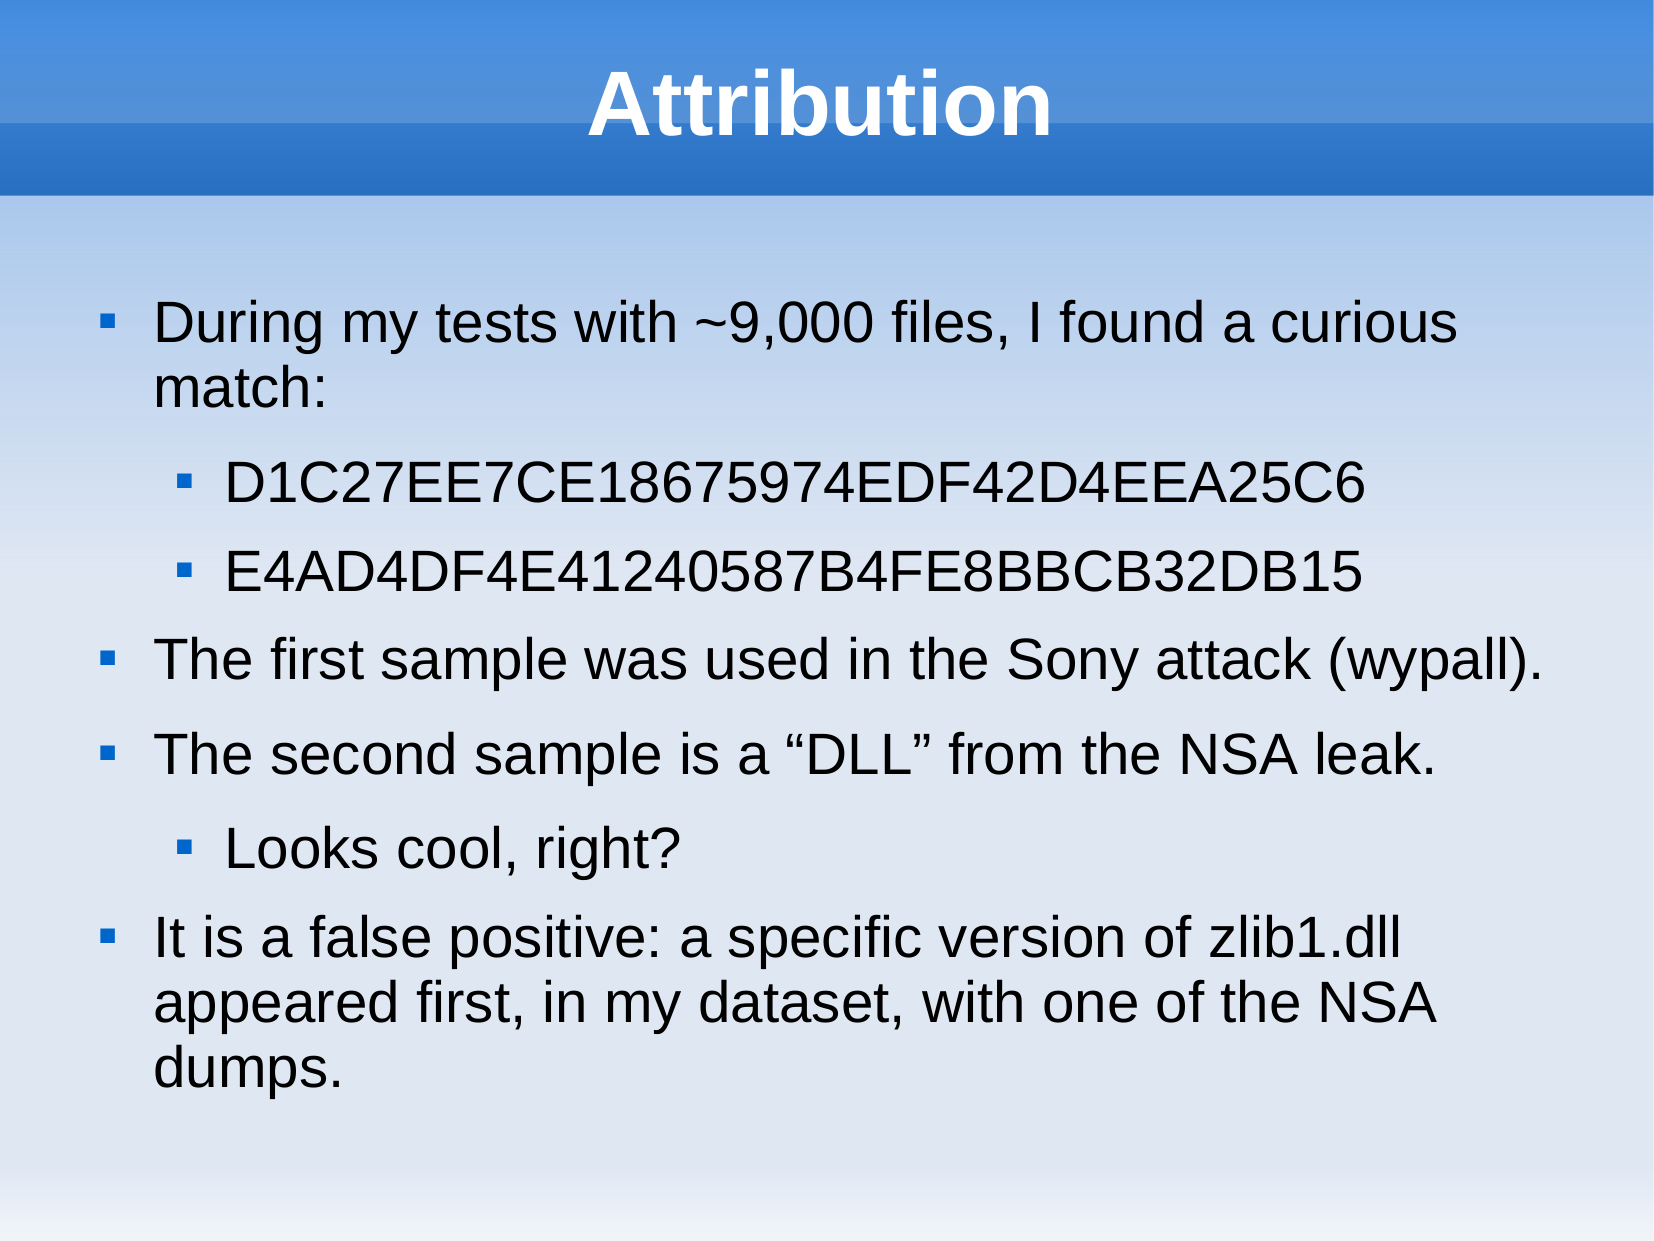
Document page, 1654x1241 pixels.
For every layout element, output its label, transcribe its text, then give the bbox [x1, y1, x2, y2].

picture [0, 0, 1654, 1241]
title Attribution [76, 0, 1565, 208]
list During my tests with ~9,000 files, I found a curious match: D1C27EE7CE18675974EDF42D4EEA25C6 E4AD4DF4E41240587B4FE8BBCB32DB15 The first sample was used in the Sony attack (wypall). The second sample is a “DLL” from the NSA leak. Looks cool, right? It is a false positive: a specific version of zlib1.dll appeared first, in my dataset, with one of the NSA dumps. [82, 290, 1571, 1109]
